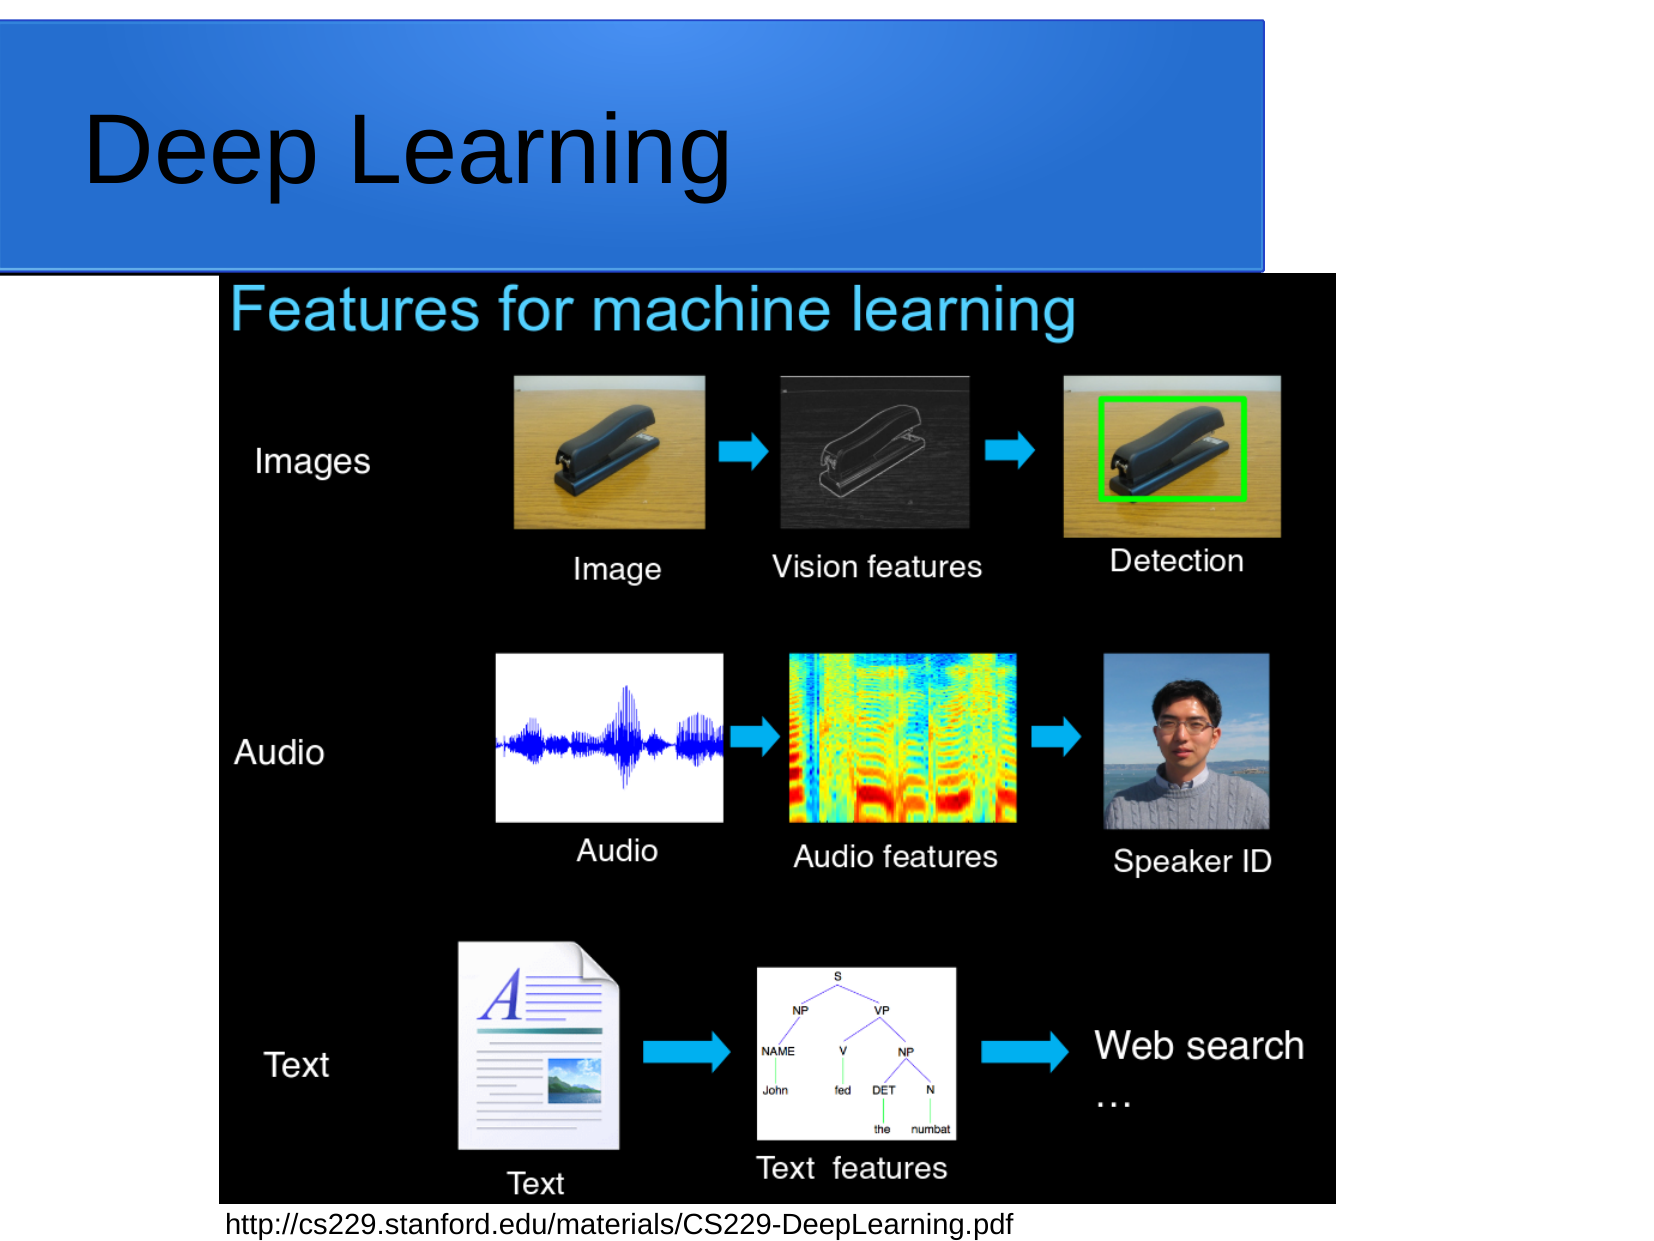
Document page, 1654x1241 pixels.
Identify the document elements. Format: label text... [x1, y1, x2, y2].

title Deep Learning [82, 47, 1235, 252]
picture [219, 273, 1336, 1204]
text_box http://cs229.stanford.edu/materials/CS229-DeepLearning.pdf [210, 1200, 1249, 1241]
